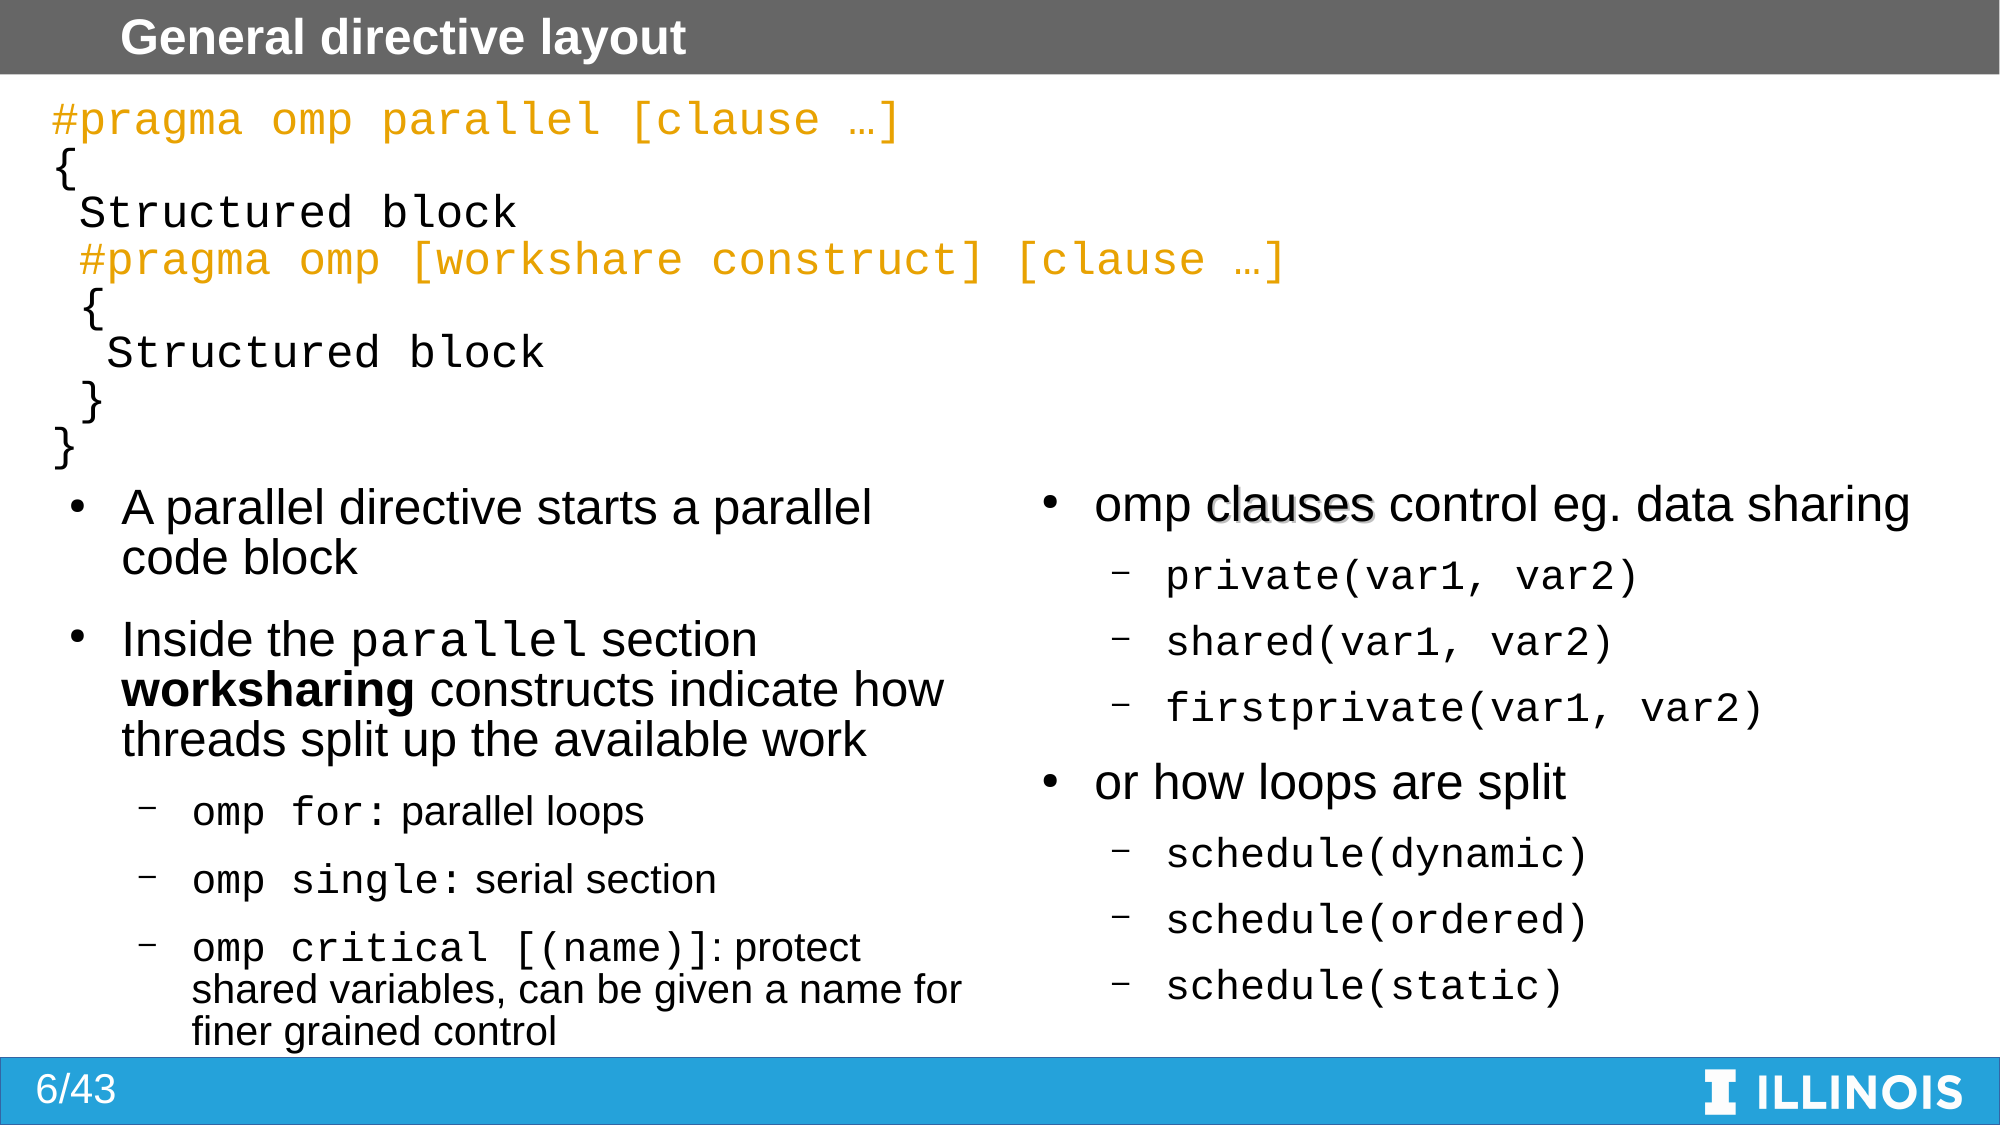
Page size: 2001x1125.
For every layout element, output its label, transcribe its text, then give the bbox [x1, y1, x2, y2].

picture [1705, 1069, 1962, 1115]
title General directive layout [0, 0, 2000, 75]
list #pragma omp parallel [clause …] { Structured block #pragma omp [workshare construct] [clause …] { Structured block } } [51, 97, 1950, 556]
list omp clauses control eg. data sharing private(var1, var2) shared(var1, var2) firstprivate(var1, var2) or how loops are split schedule(dynamic) schedule(ordered) schedule(static) [1023, 481, 1950, 1057]
list A parallel directive starts a parallel code block Inside the parallel section worksharing constructs indicate how threads split up the available work omp for: parallel loops omp single: serial section omp critical [(name)]: protect shared variables, can be given a name for finer grained control [51, 484, 978, 1057]
